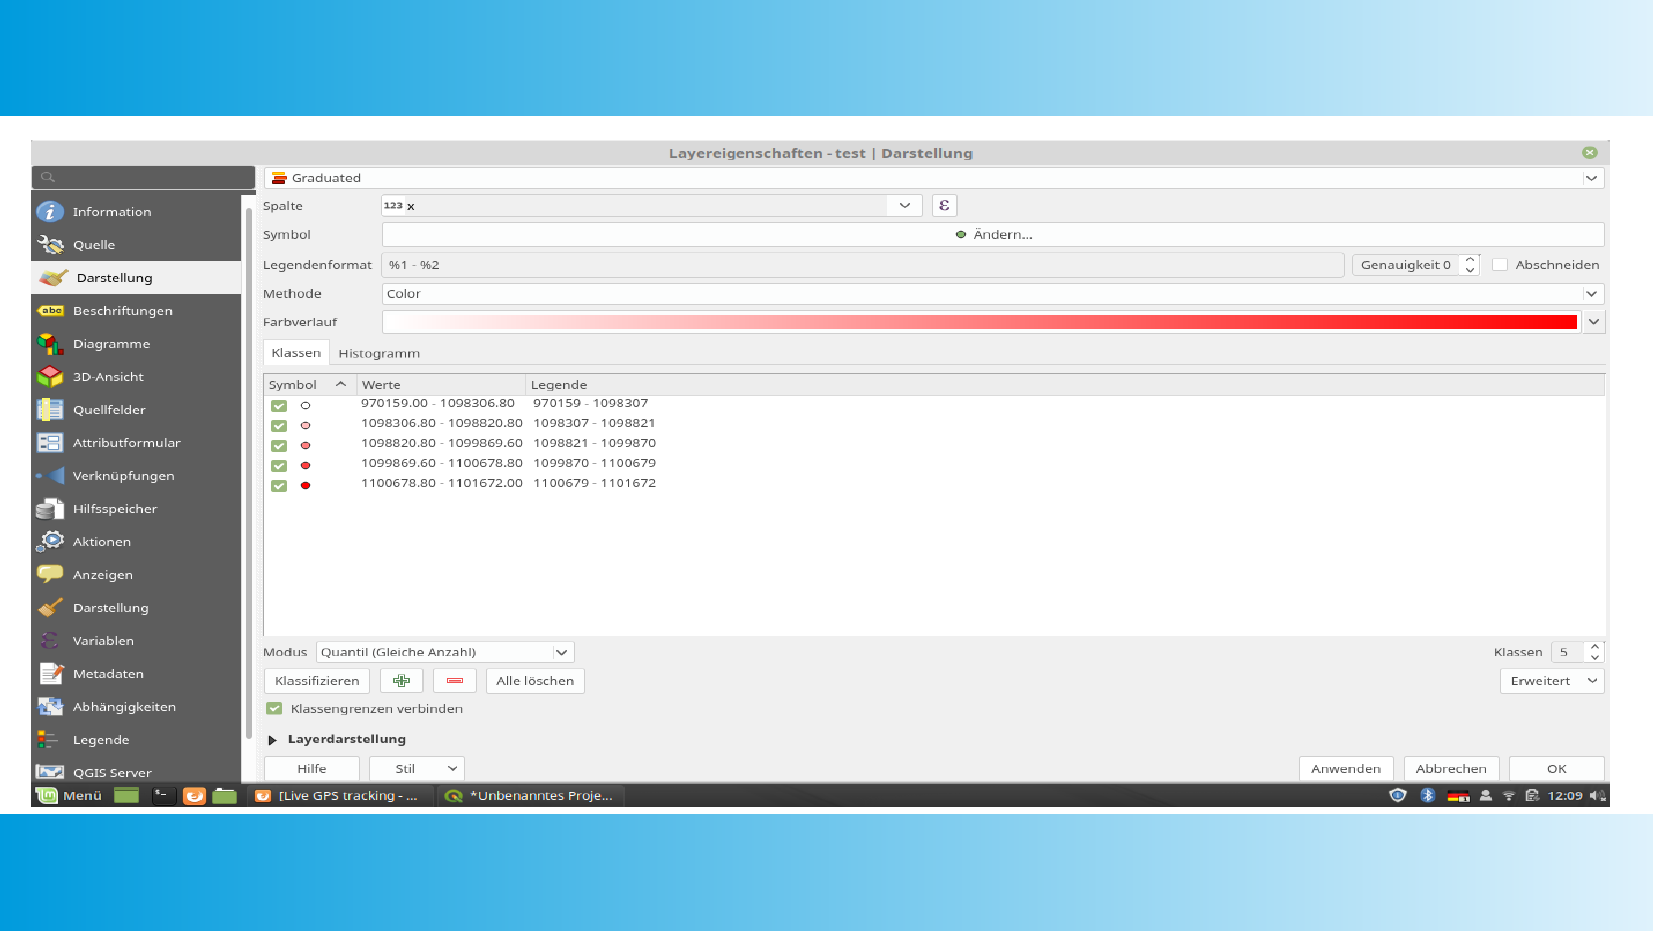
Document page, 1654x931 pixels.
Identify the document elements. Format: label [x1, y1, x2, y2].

picture [31, 140, 1610, 807]
